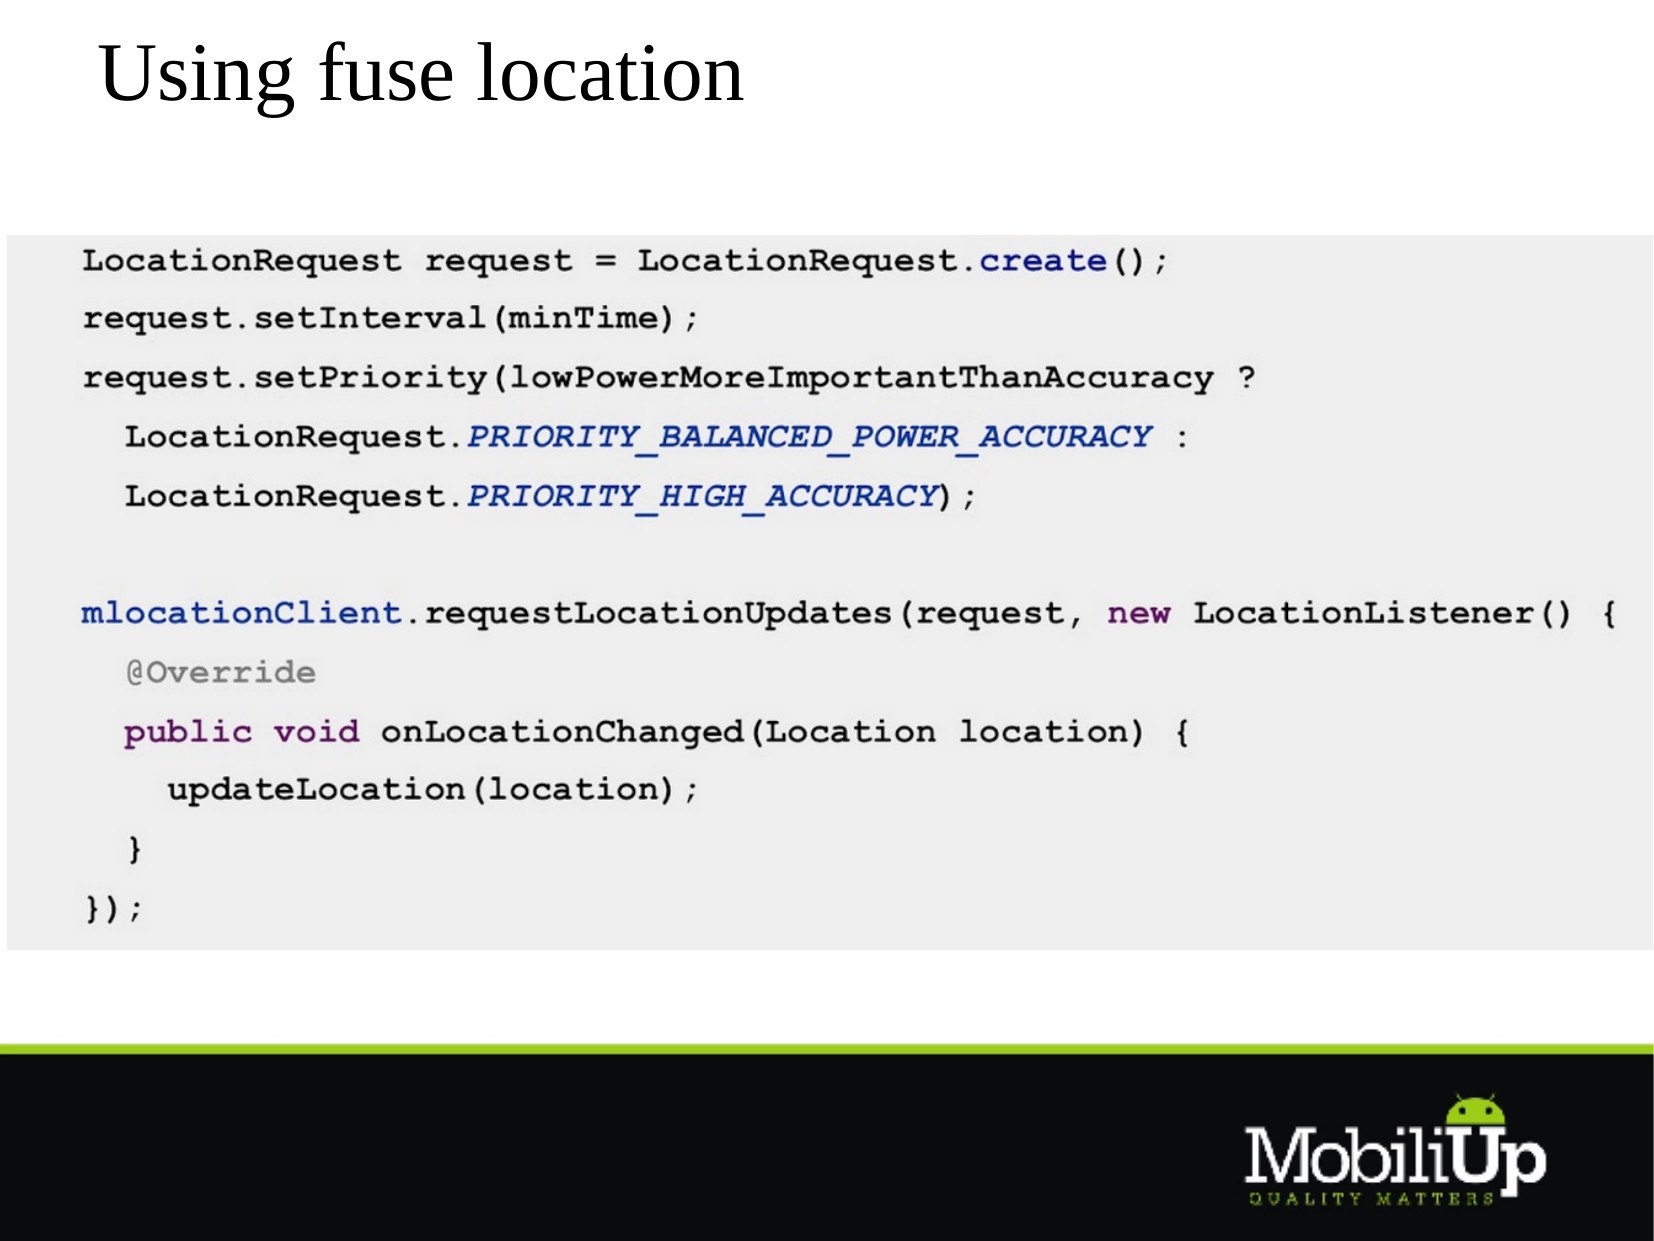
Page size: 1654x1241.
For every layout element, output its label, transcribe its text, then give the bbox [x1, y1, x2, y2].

picture [0, 0, 1654, 1241]
title Using fuse location [82, 9, 1571, 125]
